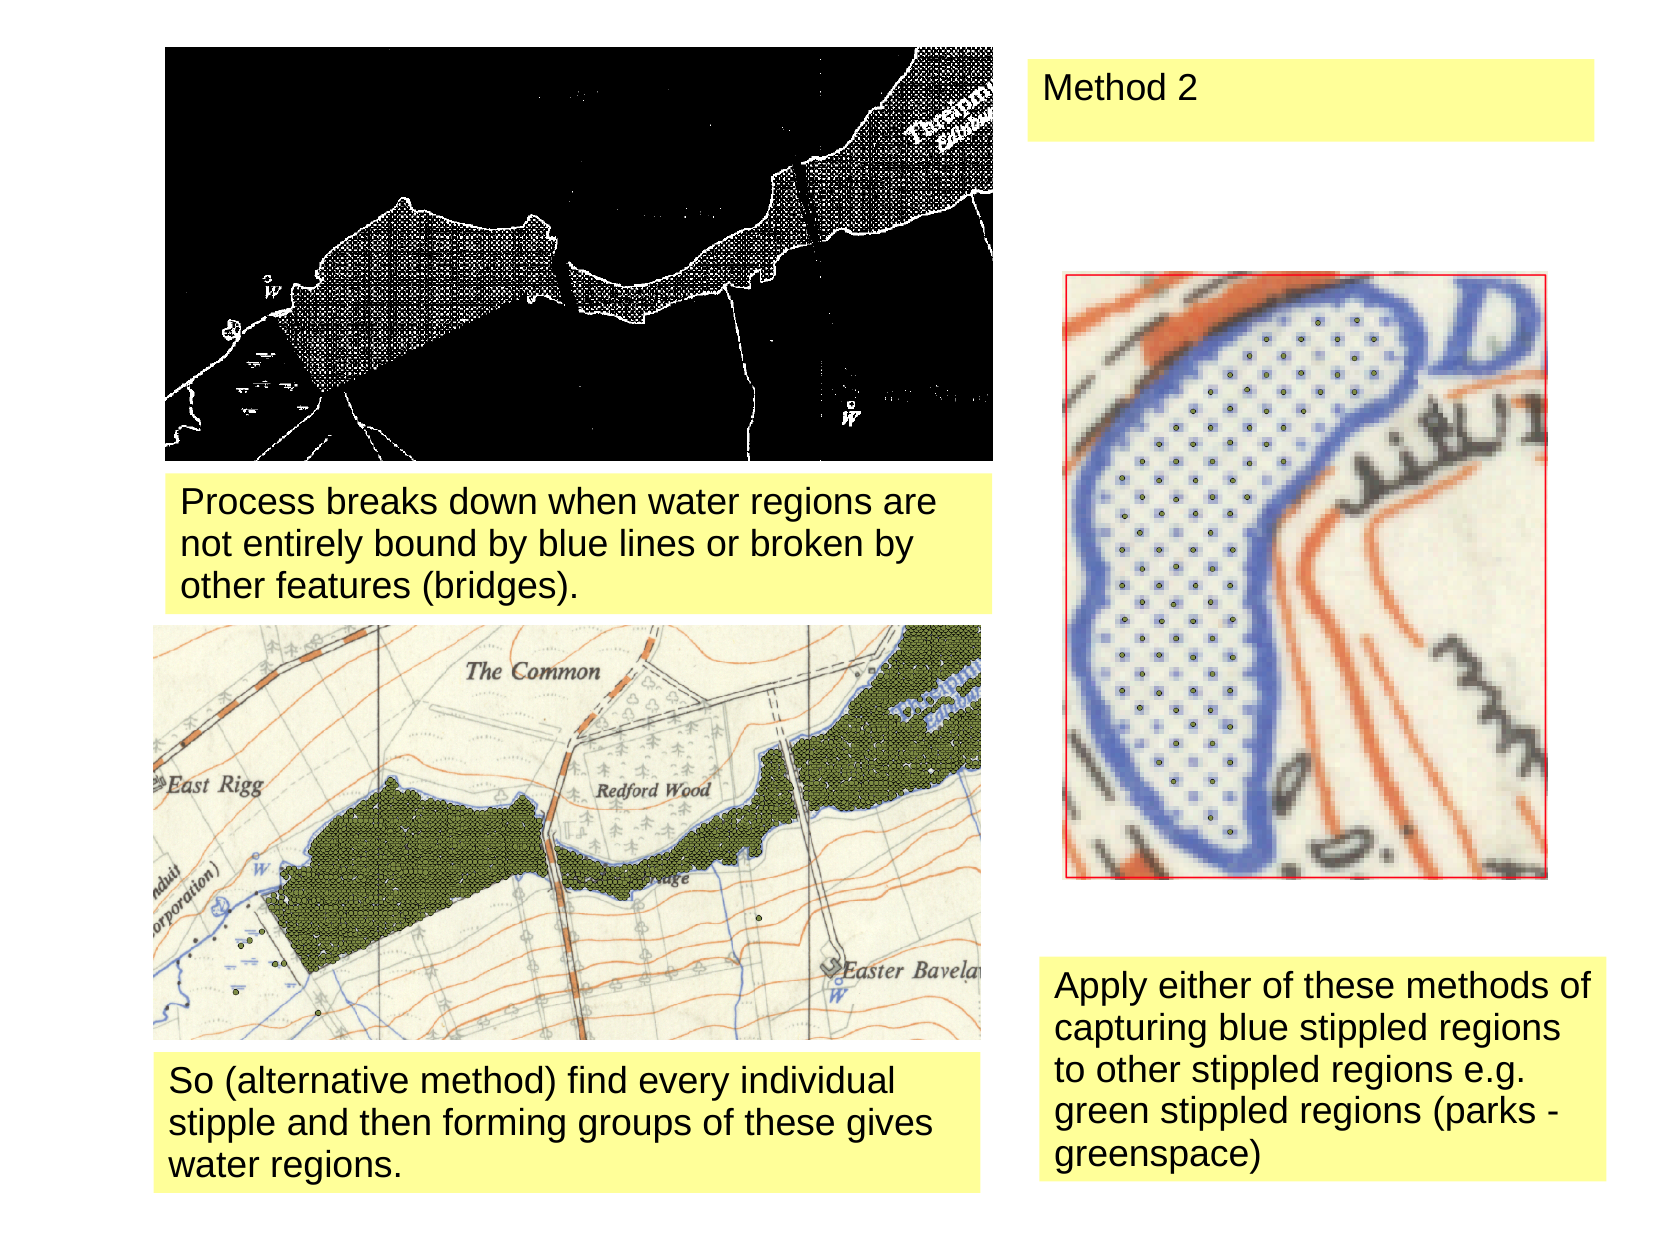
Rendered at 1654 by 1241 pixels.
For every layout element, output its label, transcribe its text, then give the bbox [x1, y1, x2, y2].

picture [153, 625, 981, 1040]
text_box Process breaks down when water regions are not entirely bound by blue lines or broken by other features (bridges). [165, 473, 993, 615]
picture [165, 47, 993, 461]
picture [1062, 271, 1548, 880]
text_box So (alternative method) find every individual stipple and then forming groups of these gives water regions. [153, 1052, 981, 1193]
text_box Method 2 [1027, 59, 1595, 142]
text_box Apply either of these methods of capturing blue stippled regions to other stippled regions e.g. green stippled regions (parks - greenspace) [1039, 956, 1607, 1182]
